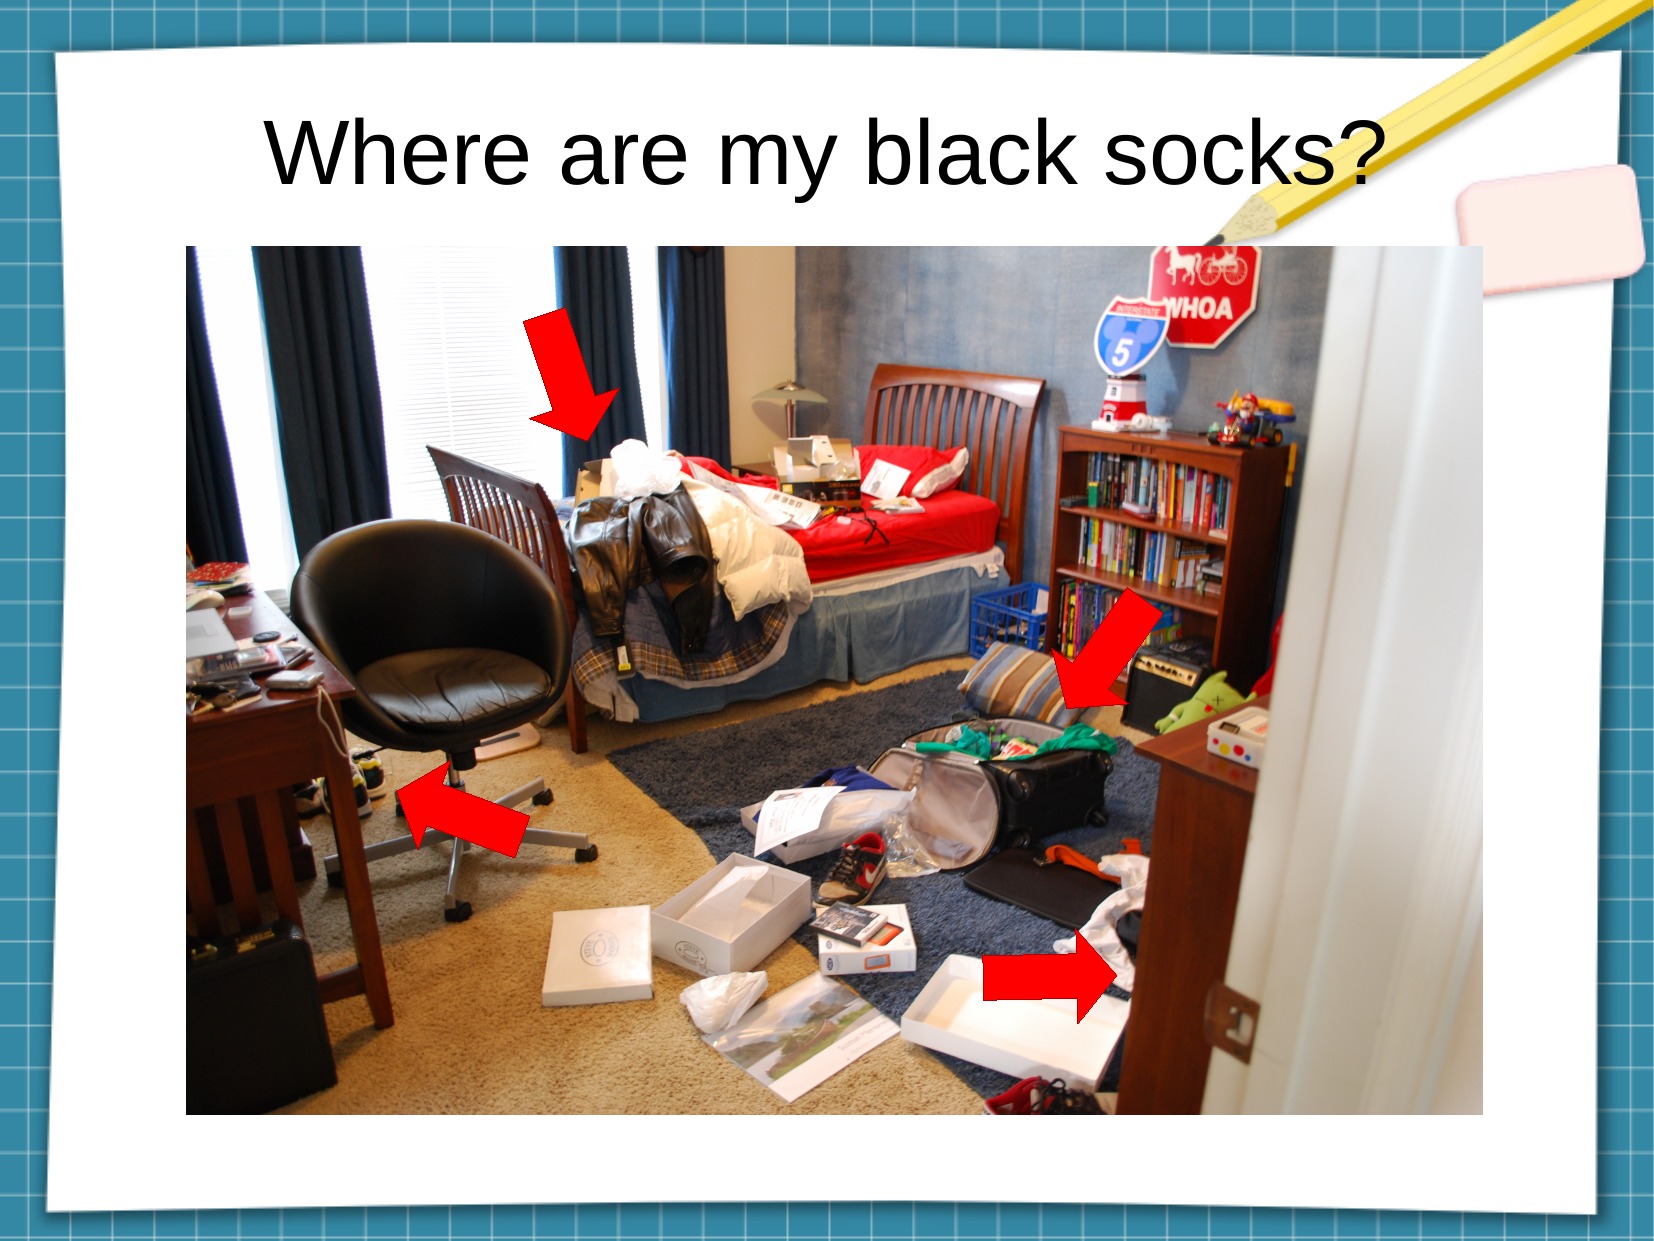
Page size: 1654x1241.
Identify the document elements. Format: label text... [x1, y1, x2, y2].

text_box [982, 928, 1117, 1024]
picture [0, 0, 1654, 1241]
text_box [1051, 587, 1164, 709]
text_box [523, 307, 620, 442]
text_box [396, 760, 530, 858]
title Where are my black socks? [82, 49, 1571, 257]
